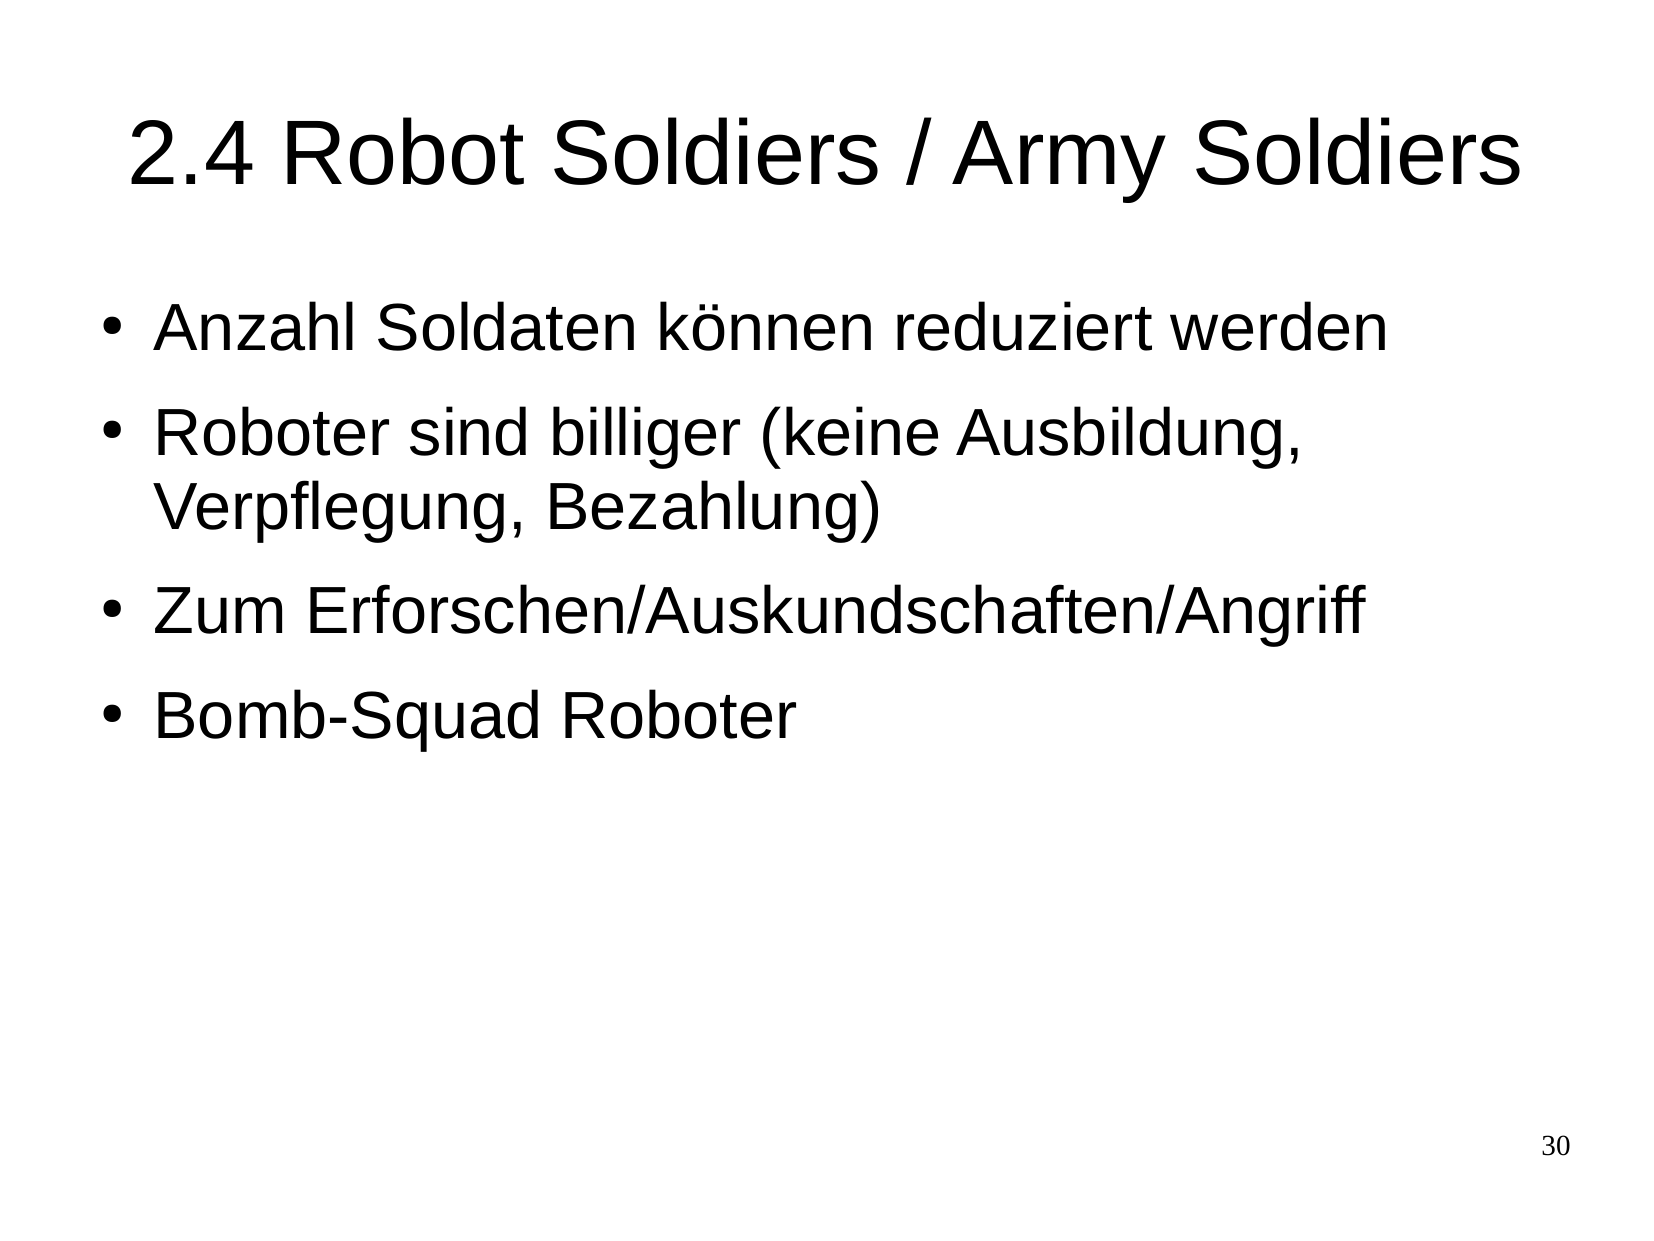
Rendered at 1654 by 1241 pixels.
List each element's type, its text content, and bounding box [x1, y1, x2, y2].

title 2.4 Robot Soldiers / Army Soldiers [82, 49, 1571, 257]
list Anzahl Soldaten können reduziert werden Roboter sind billiger (keine Ausbildung, Verpflegung, Bezahlung) Zum Erforschen/Auskundschaften/Angriff Bomb-Squad Roboter [82, 290, 1571, 1109]
